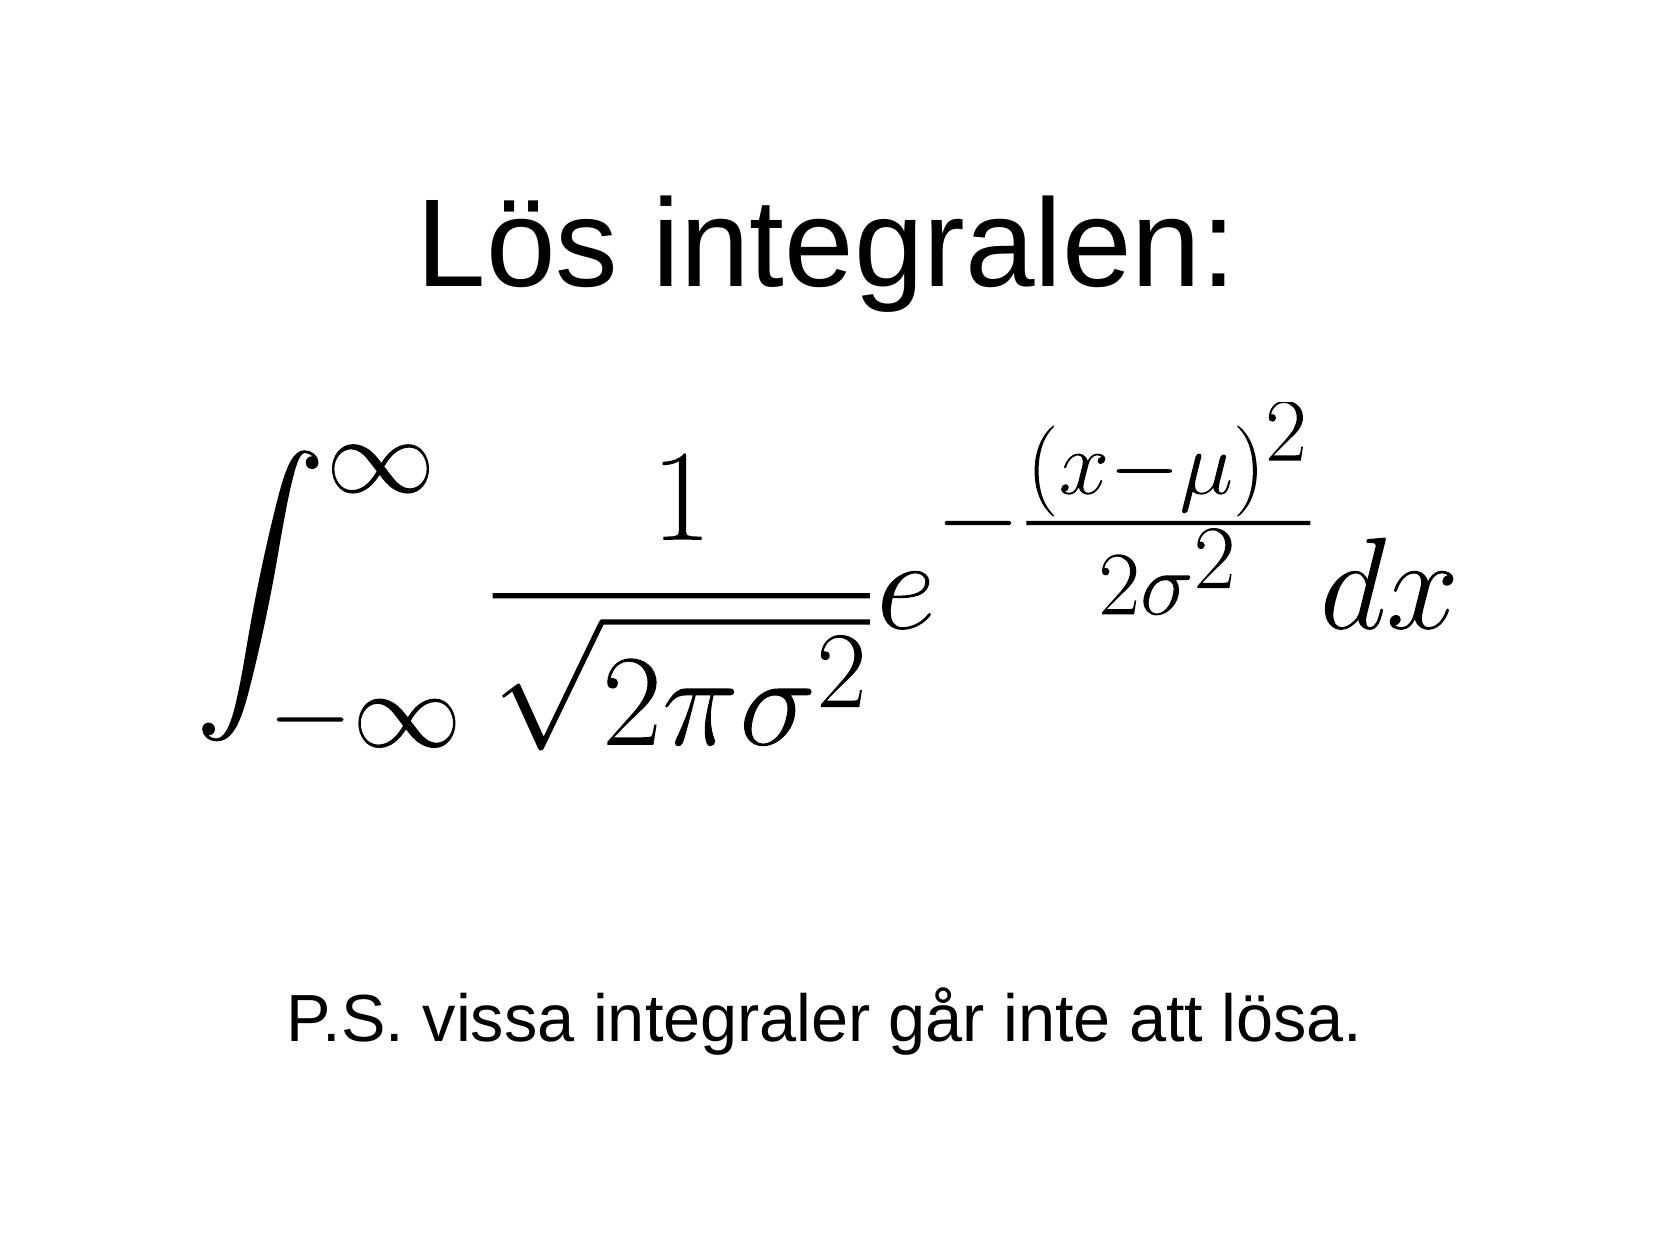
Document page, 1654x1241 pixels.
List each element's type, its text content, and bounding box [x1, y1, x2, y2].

picture [194, 402, 1459, 756]
text_box Lös integralen: [401, 165, 1252, 320]
text_box P.S. vissa integraler går inte att lösa. [272, 973, 1382, 1063]
